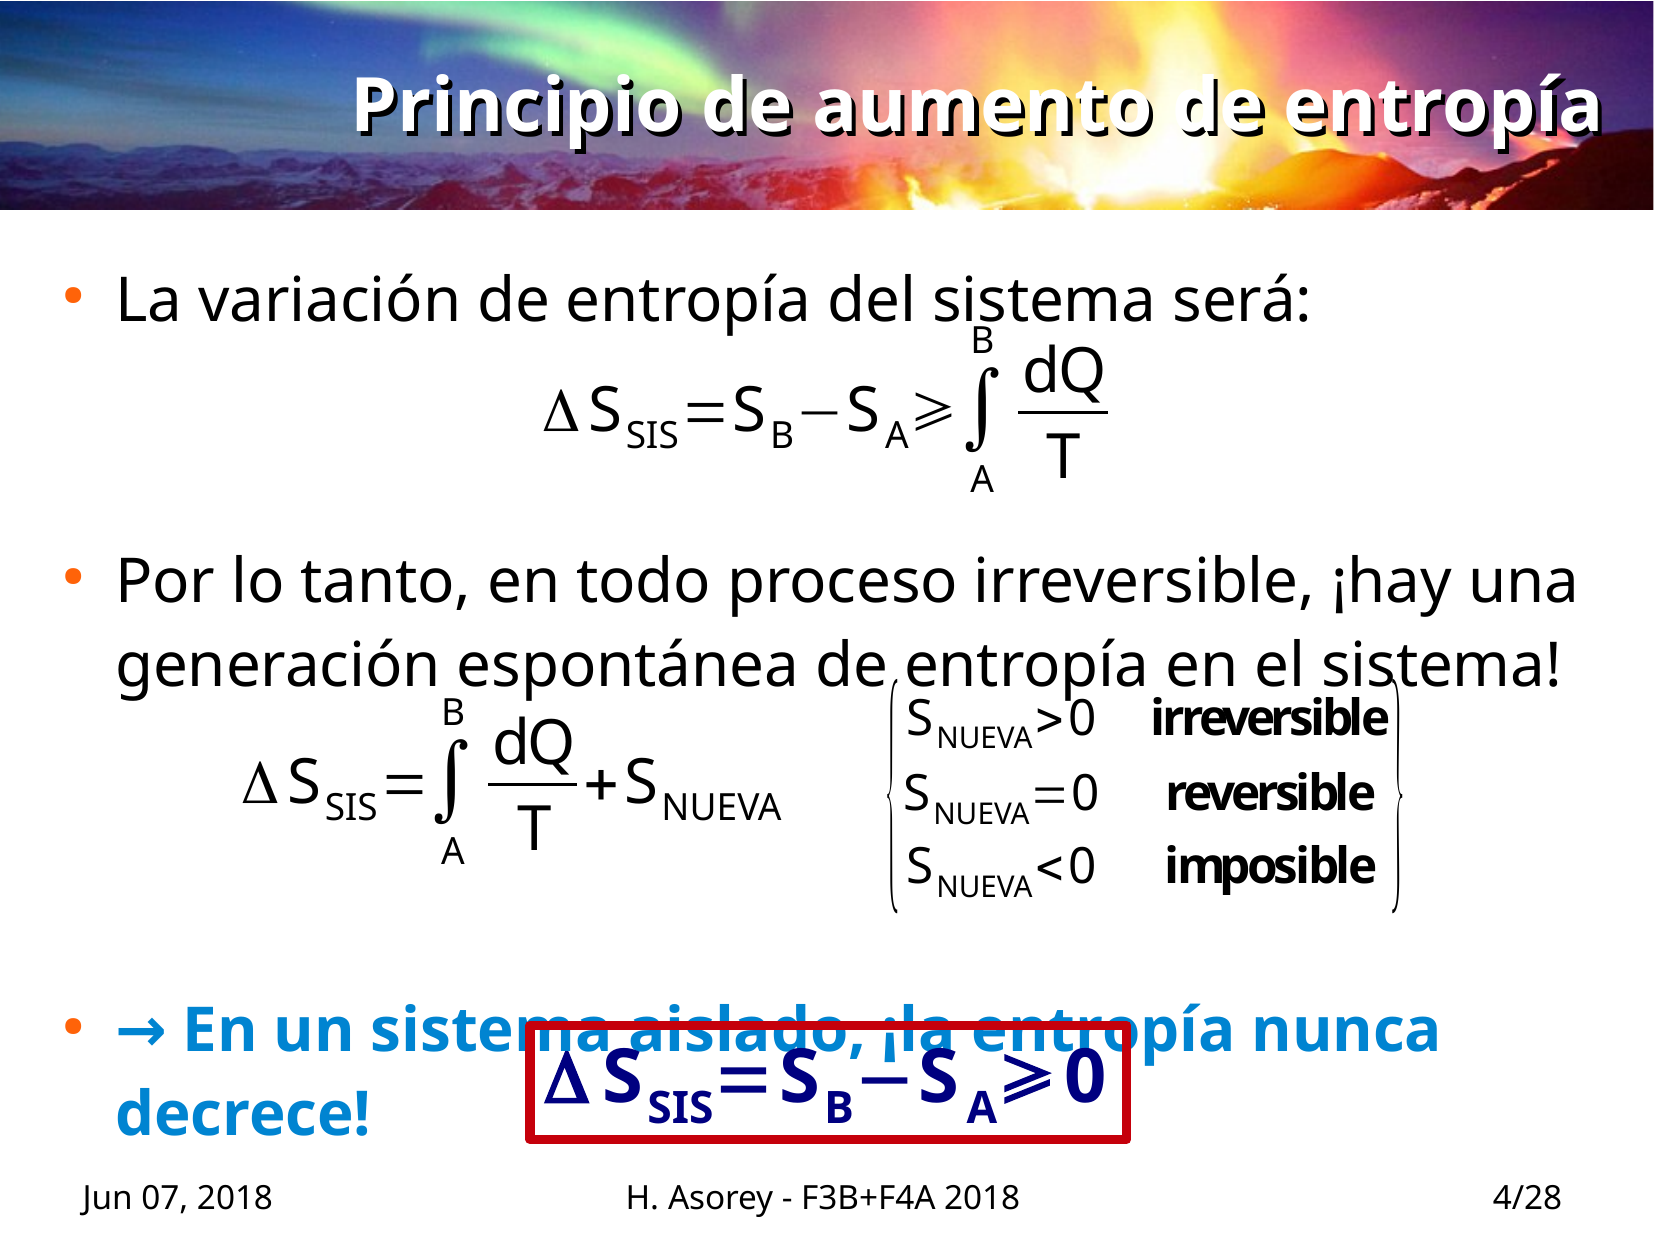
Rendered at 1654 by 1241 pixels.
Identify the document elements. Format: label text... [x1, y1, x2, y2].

list La variación de entropía del sistema será: Por lo tanto, en todo proceso irreversible, ¡hay una generación espontánea de entropía en el sistema! → En un sistema aislado, ¡la entropía nunca decrece! [45, 255, 1606, 1156]
chart [534, 317, 1117, 502]
chart [878, 677, 1417, 916]
chart [233, 689, 788, 874]
picture [0, 1, 1654, 210]
title Principio de aumento de entropía [45, 15, 1606, 191]
chart [534, 1030, 1122, 1135]
